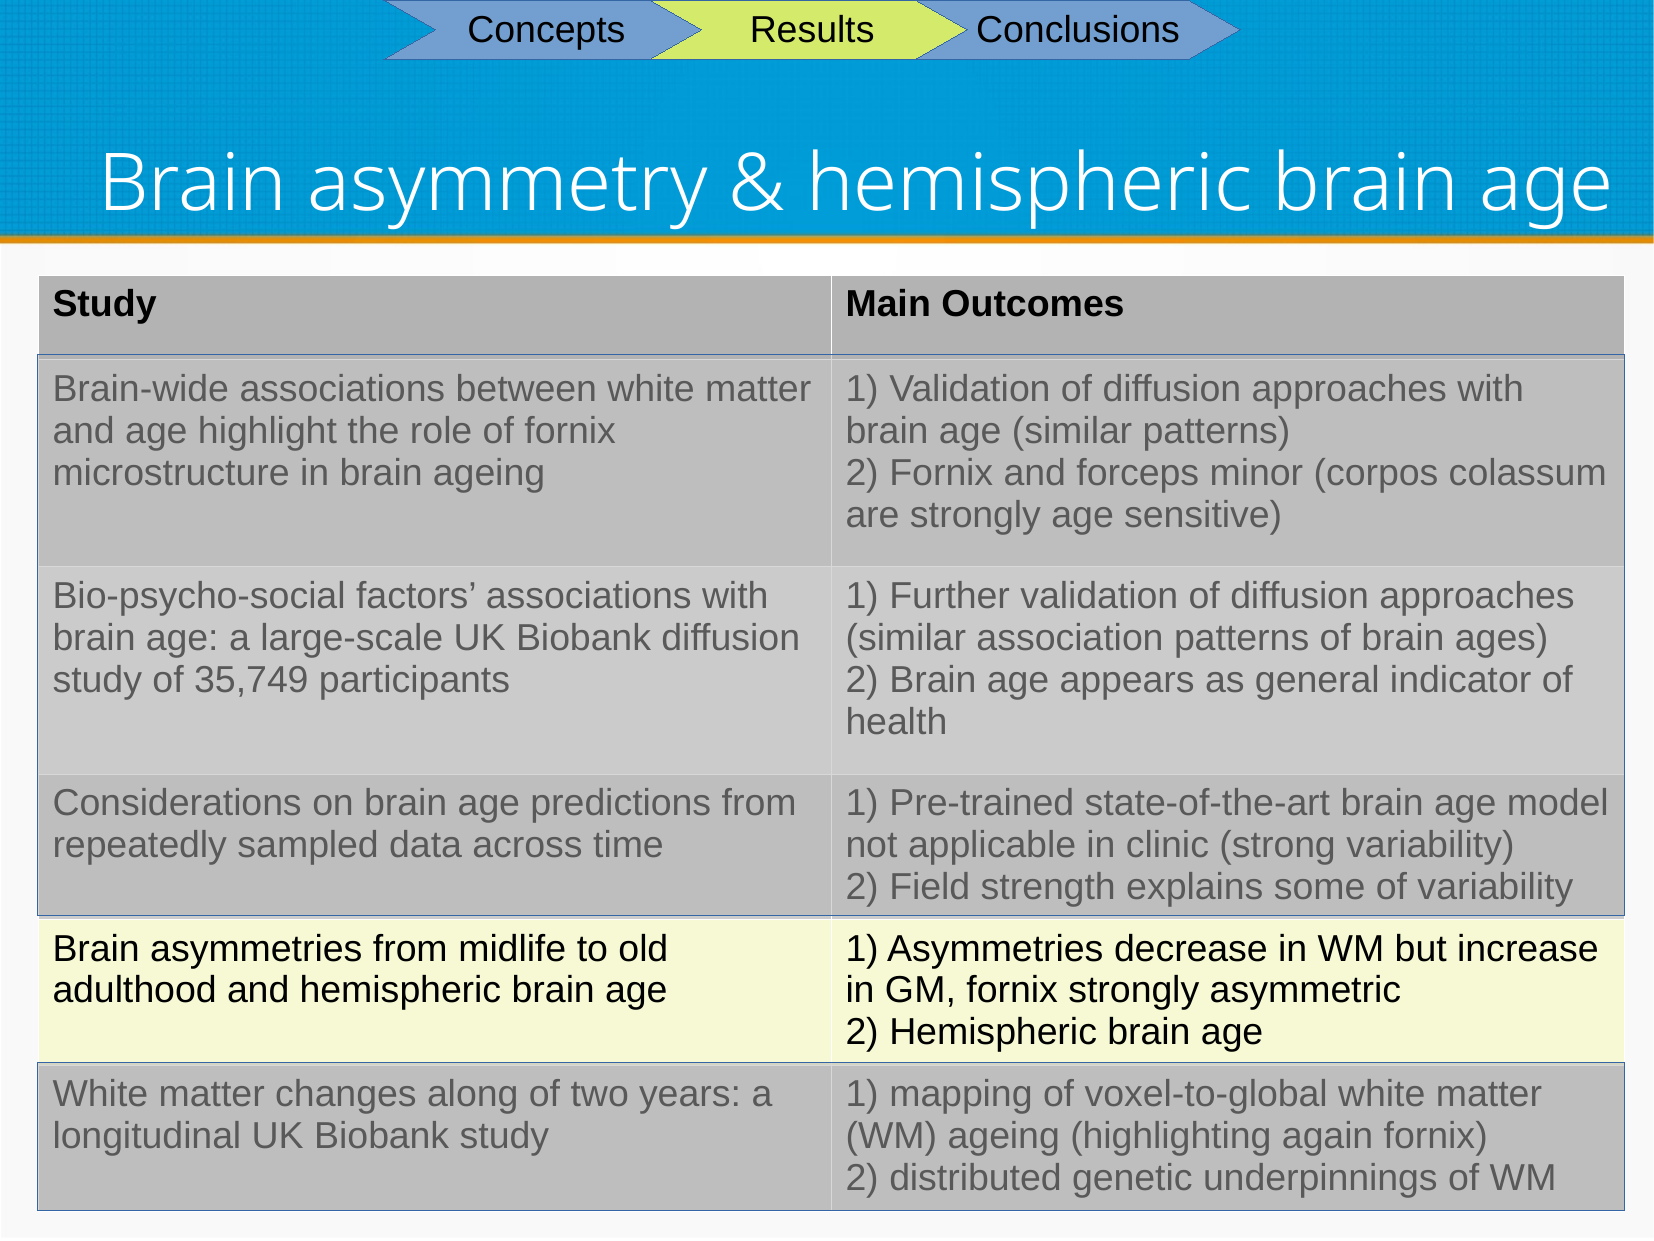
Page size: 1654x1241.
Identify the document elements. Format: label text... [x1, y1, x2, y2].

title Brain asymmetry & hemispheric brain age [98, 59, 1654, 227]
table_cell Brain asymmetries from midlife to old adulthood and hemispheric brain age [39, 920, 831, 1062]
text_box [37, 1062, 1625, 1211]
text_box [37, 354, 1625, 916]
picture [0, 233, 1654, 1241]
text_box Concepts [383, 0, 700, 60]
text_box Conclusions [915, 0, 1241, 60]
text_box Results [649, 0, 966, 60]
table_cell 1) Asymmetries decrease in WM but increase in GM, fornix strongly asymmetric 2) Hemispheric brain age [832, 920, 1624, 1062]
table_header Study [39, 276, 831, 354]
table_header Main Outcomes [832, 276, 1624, 354]
